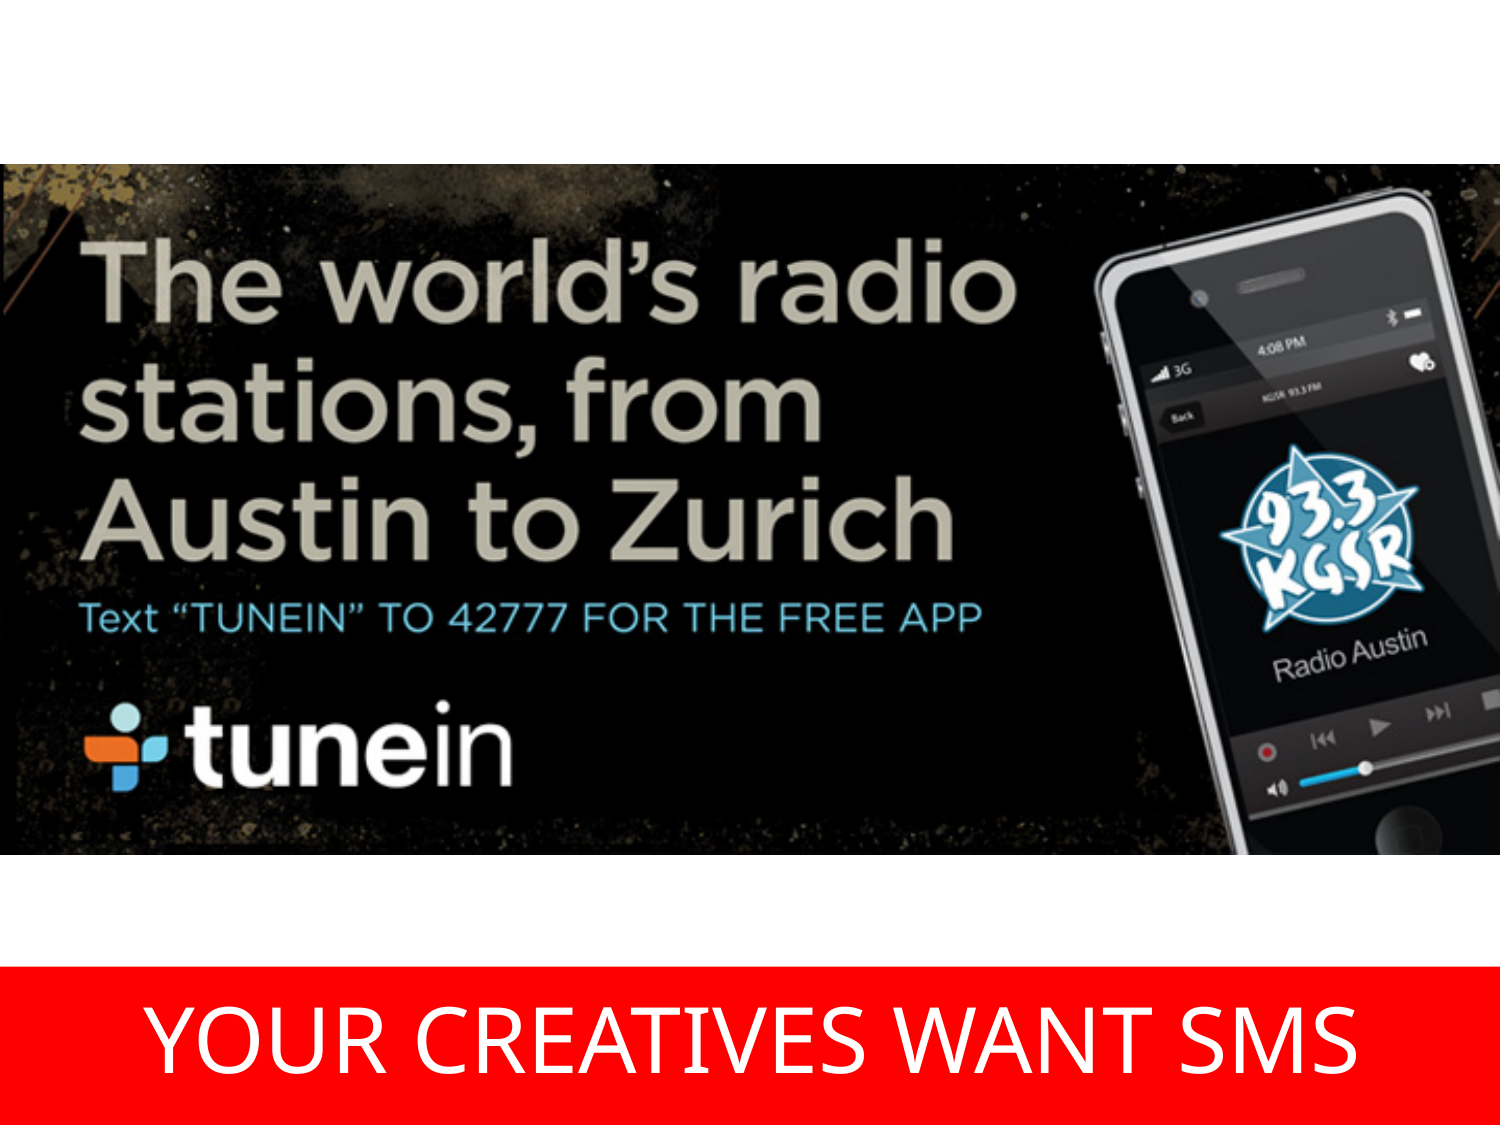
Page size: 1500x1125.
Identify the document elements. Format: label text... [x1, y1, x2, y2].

list YOUR CREATIVES WANT SMS [28, 974, 1478, 1125]
picture [0, 164, 1500, 856]
